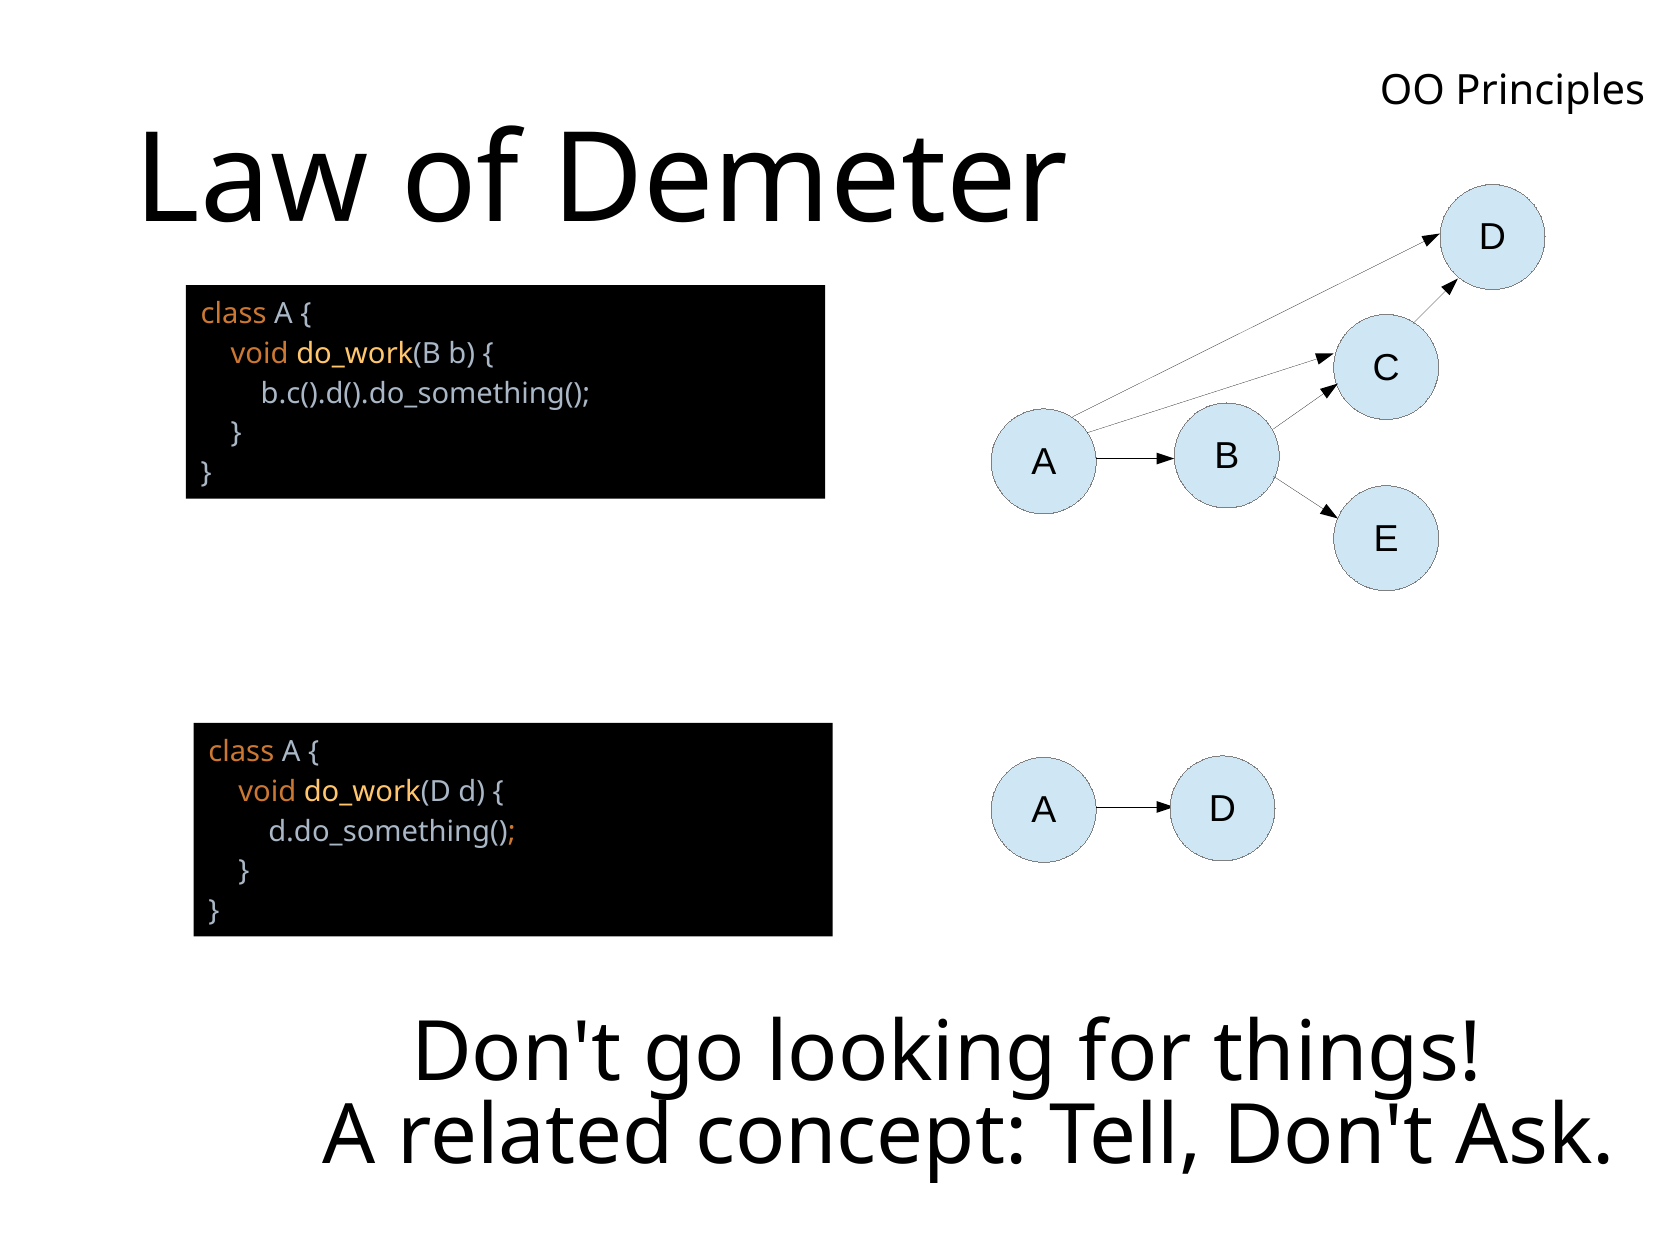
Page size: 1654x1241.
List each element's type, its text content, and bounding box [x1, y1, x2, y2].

text_box D [1170, 755, 1276, 861]
text_box class A { void do_work(B b) { b.c().d().do_something(); } } [185, 285, 826, 489]
text_box A [991, 408, 1097, 514]
text_box C [1333, 314, 1439, 420]
text_box Law of Demeter [120, 80, 999, 211]
text_box OO Principles [1365, 52, 1593, 106]
text_box Don't go looking for things! [396, 983, 1243, 1066]
text_box A related concept: Tell, Don't Ask. [307, 1066, 1365, 1158]
text_box B [1174, 402, 1280, 508]
text_box E [1333, 485, 1439, 591]
text_box A [991, 757, 1097, 863]
text_box D [1440, 184, 1546, 290]
text_box class A { void do_work(D d) { d.do_something(); } } [193, 722, 833, 927]
